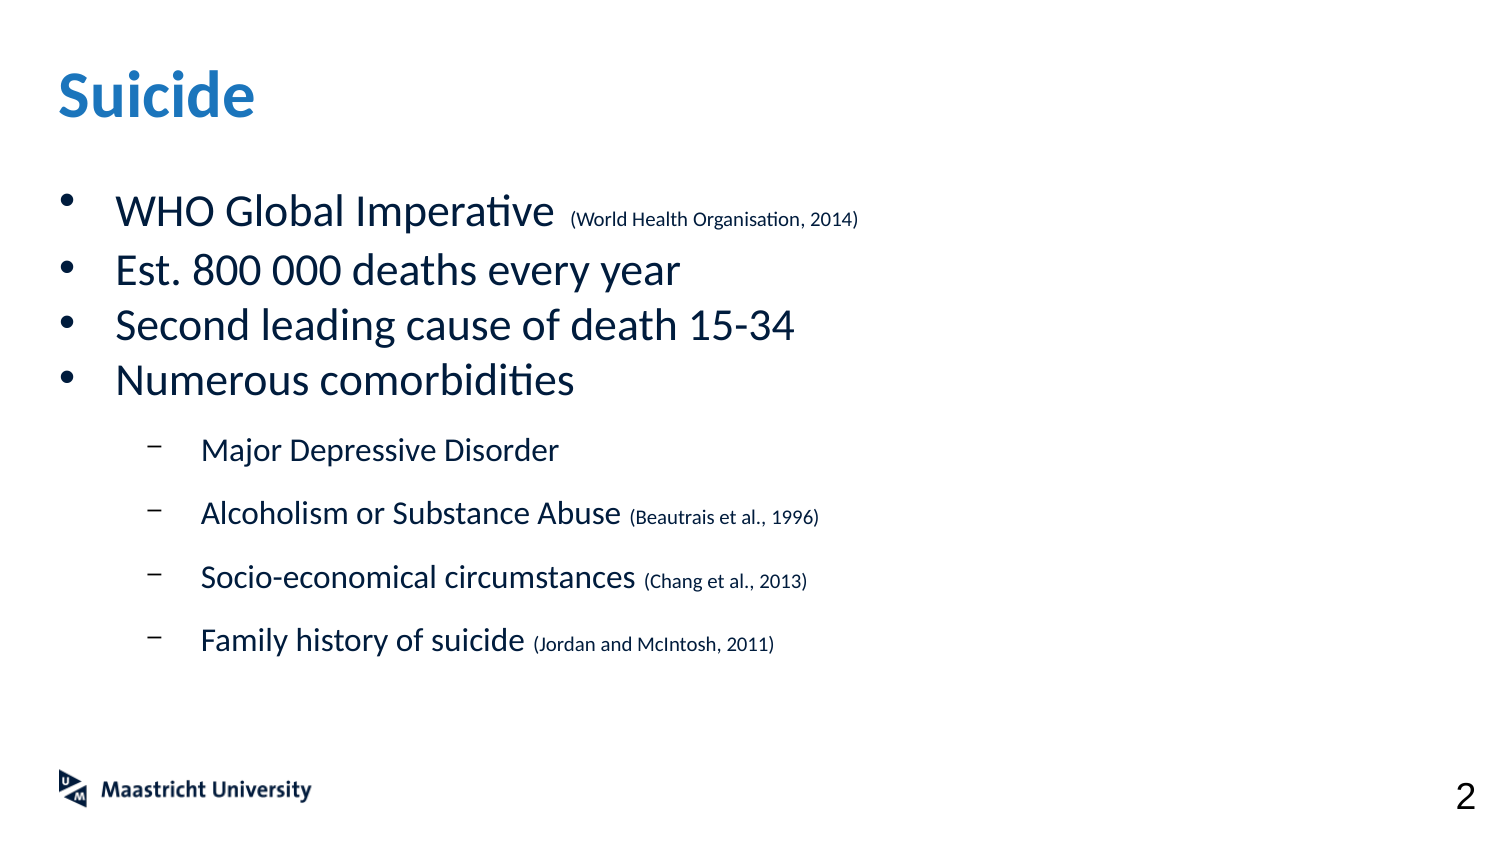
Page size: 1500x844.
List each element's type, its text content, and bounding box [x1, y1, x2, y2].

list WHO Global Imperative (World Health Organisation, 2014) Est. 800 000 deaths every year Second leading cause of death 15-34 Numerous comorbidities Major Depressive Disorder Alcoholism or Substance Abuse (Beautrais et al., 1996) Socio-economical circumstances (Chang et al., 2013) Family history of suicide (Jordan and McIntosh, 2011) [59, 159, 1425, 707]
text_box <number> [1440, 767, 1500, 838]
title Suicide [59, 50, 1425, 144]
